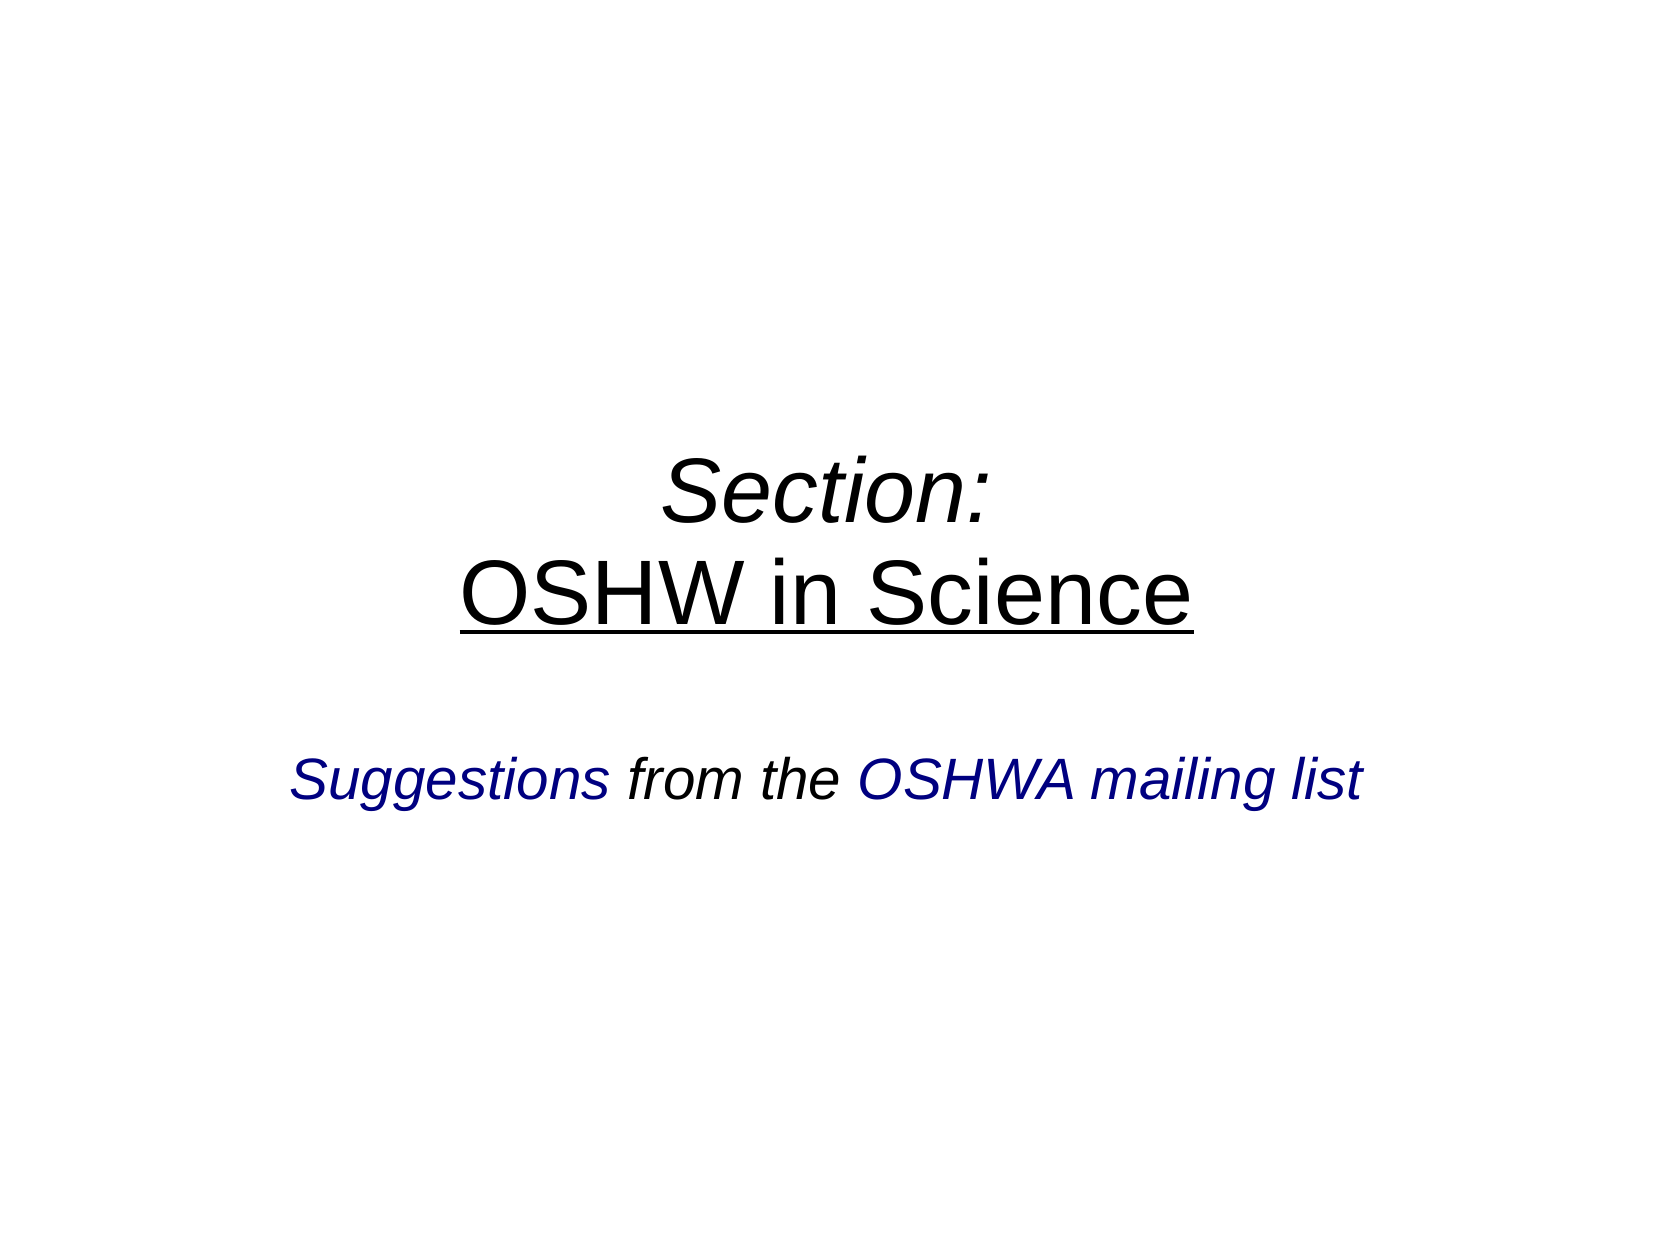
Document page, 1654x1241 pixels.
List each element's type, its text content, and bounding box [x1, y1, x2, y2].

title Section: OSHW in Science Suggestions from the OSHWA mailing list [82, 439, 1571, 812]
